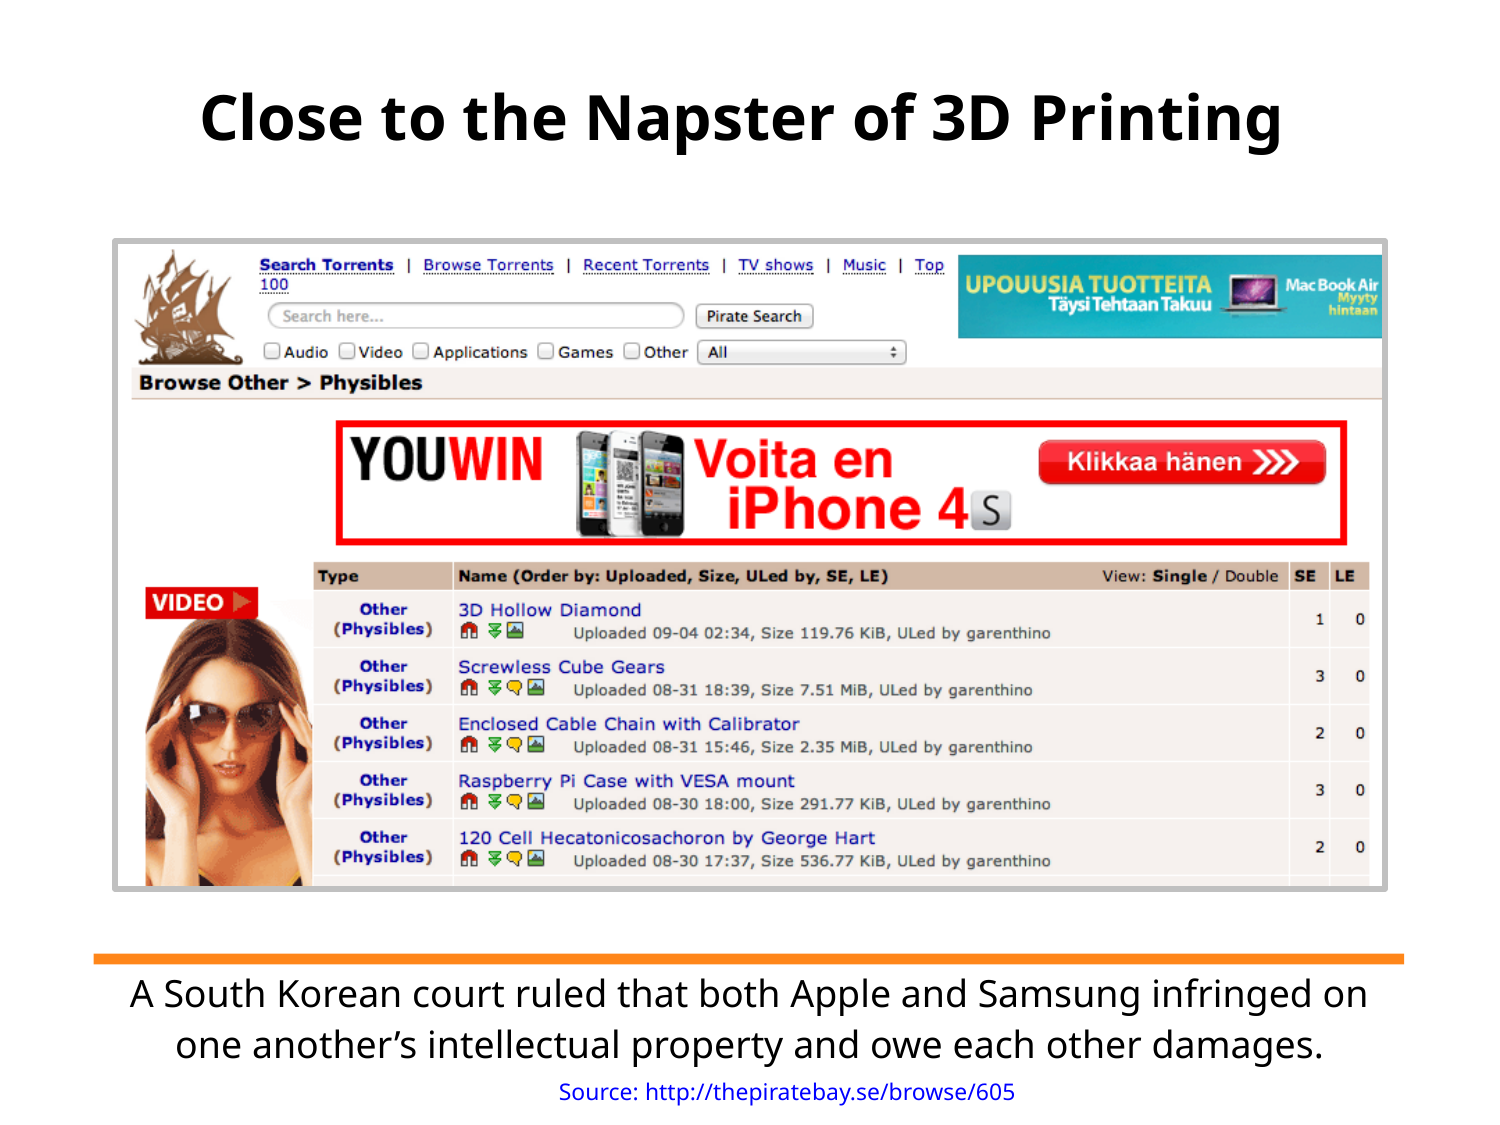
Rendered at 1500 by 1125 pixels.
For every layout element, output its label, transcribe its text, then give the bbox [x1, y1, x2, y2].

picture [0, 0, 1500, 1125]
title Close to the Napster of 3D Printing [75, 44, 1426, 188]
text_box Source: http://thepiratebay.se/browse/605 [543, 1068, 957, 1109]
text_box A South Korean court ruled that both Apple and Samsung infringed on one another’s intellectual property and owe each other damages. [85, 960, 1415, 1064]
